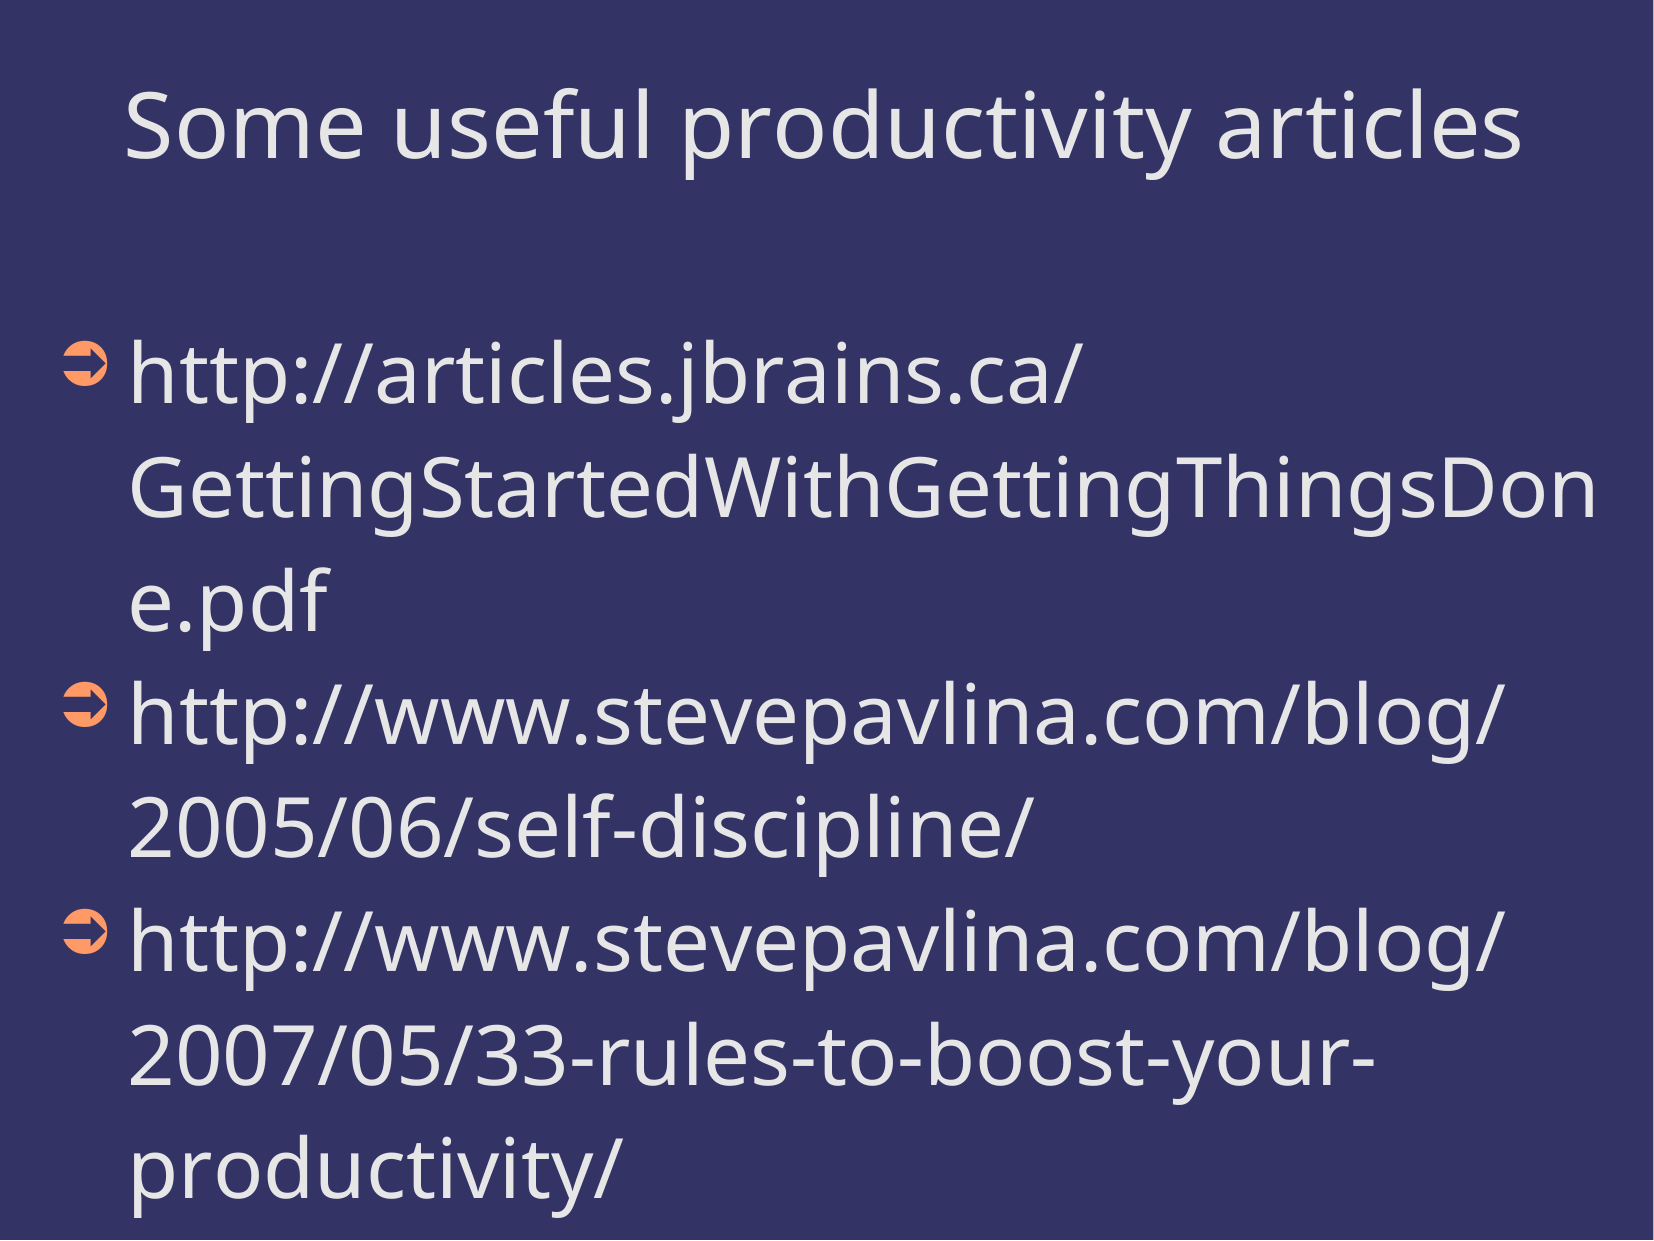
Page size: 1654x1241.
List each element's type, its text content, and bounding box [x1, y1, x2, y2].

title Some useful productivity articles [45, 19, 1606, 227]
list http://articles.jbrains.ca/GettingStartedWithGettingThingsDone.pdf http://www.stevepavlina.com/blog/2005/06/self-discipline/ http://www.stevepavlina.com/blog/2007/05/33-rules-to-boost-your-productivity/ [45, 315, 1606, 1025]
